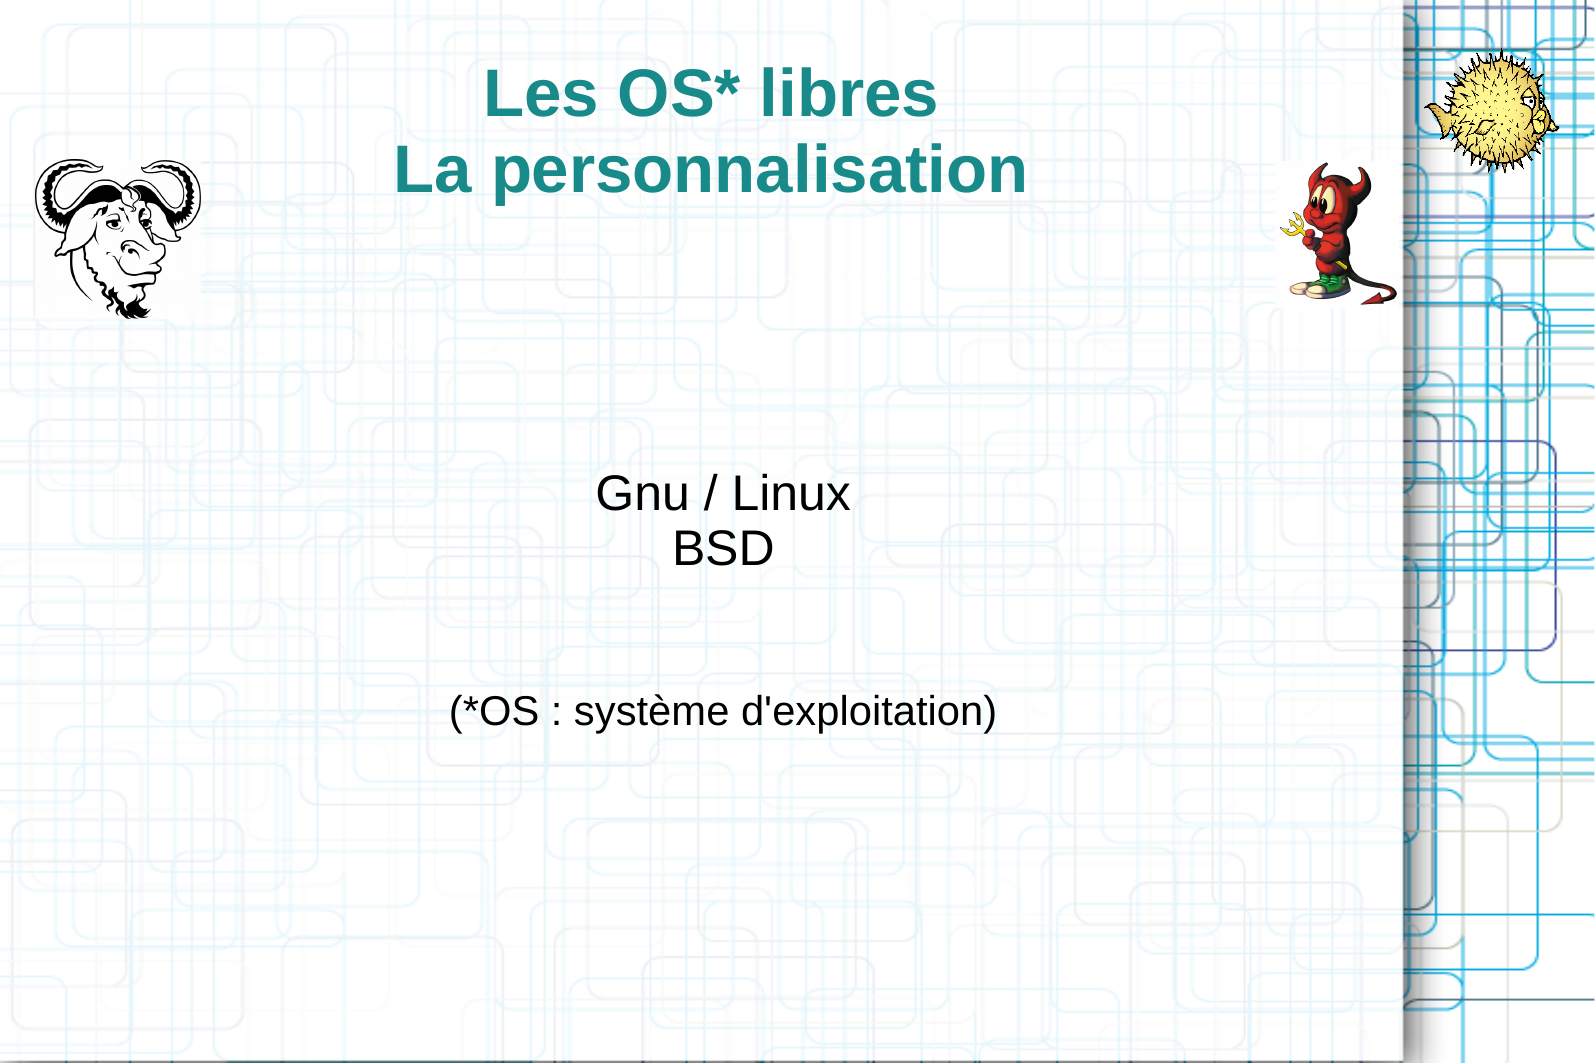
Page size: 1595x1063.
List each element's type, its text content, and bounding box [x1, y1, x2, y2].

subtitle Gnu / Linux BSD (*OS : système d'exploitation) [79, 248, 1367, 951]
picture [0, 0, 1595, 1063]
title Les OS* libres La personnalisation [56, 42, 1367, 220]
